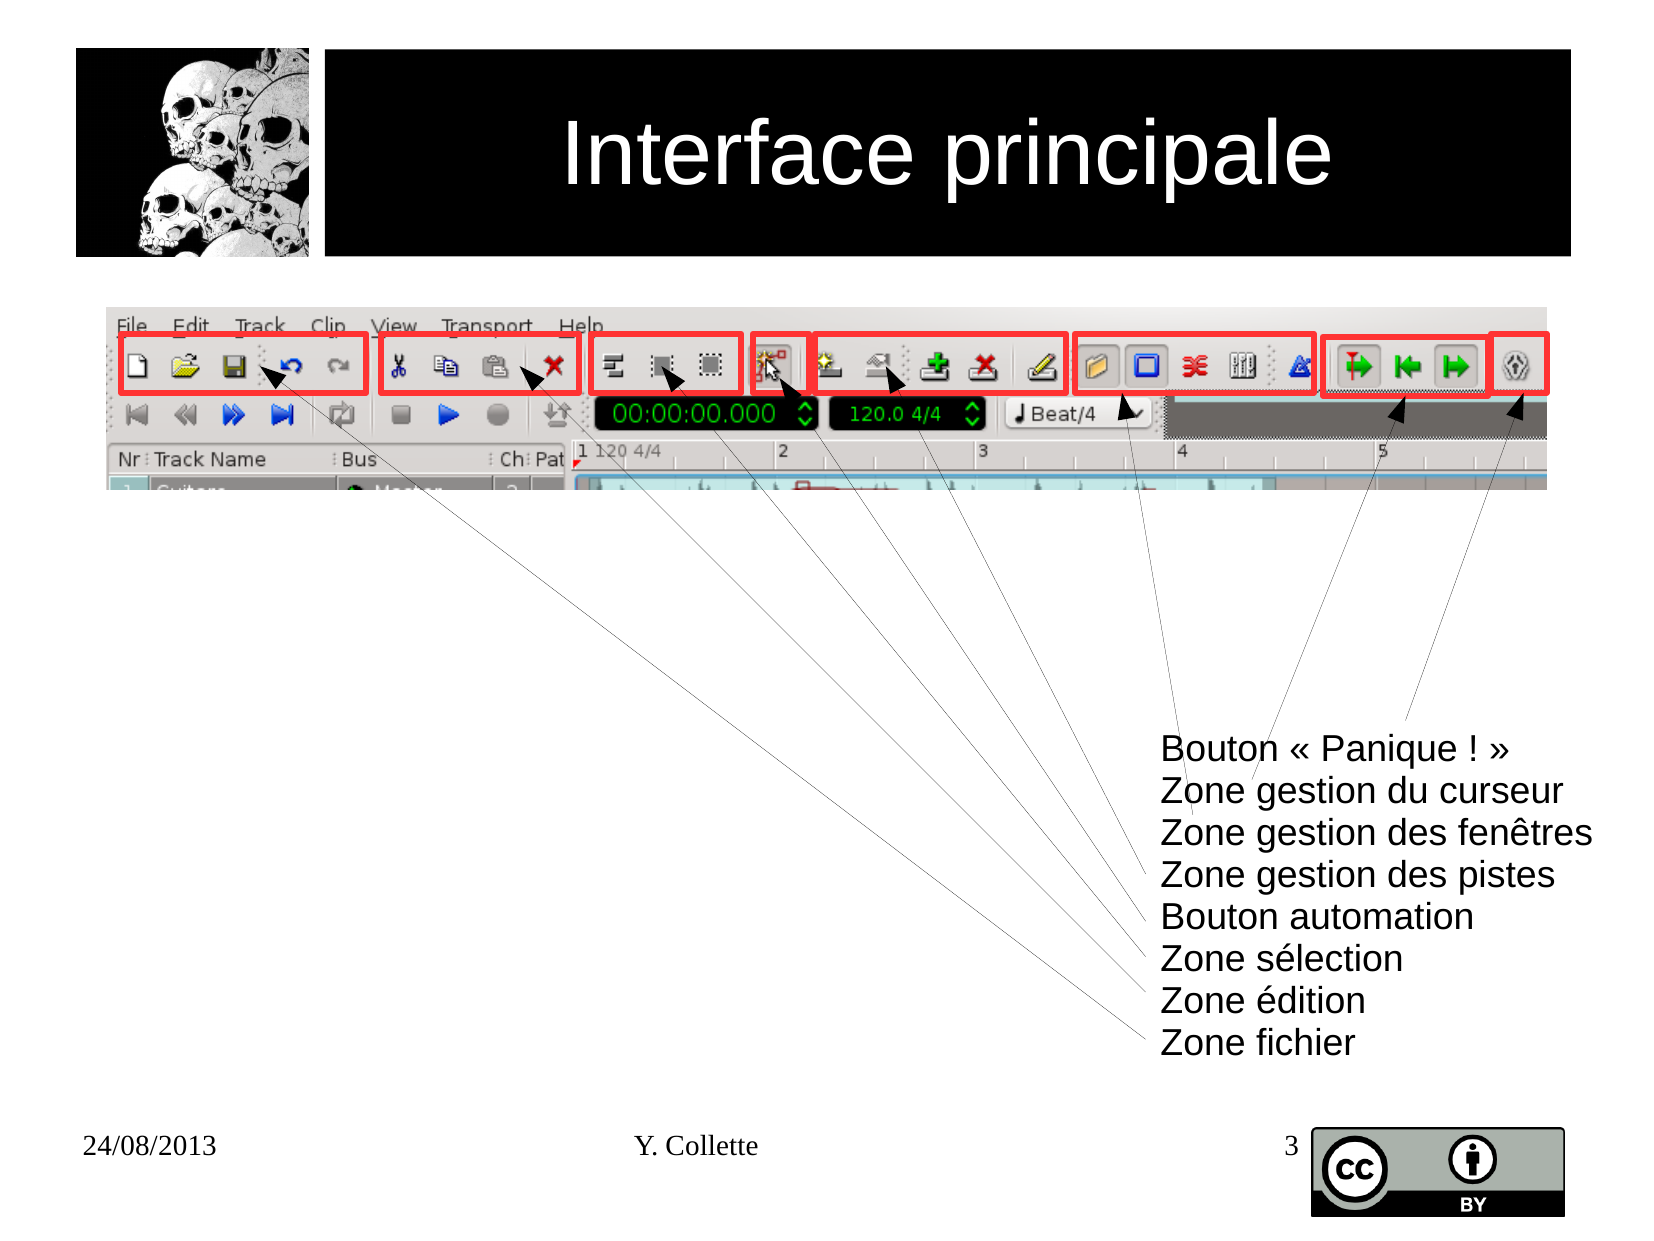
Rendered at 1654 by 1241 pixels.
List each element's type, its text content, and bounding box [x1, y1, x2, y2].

picture [124, 337, 363, 390]
picture [1369, 396, 1520, 490]
picture [1490, 396, 1547, 490]
picture [796, 396, 948, 490]
picture [76, 48, 309, 257]
picture [1311, 1127, 1565, 1217]
picture [756, 337, 806, 390]
picture [276, 384, 289, 390]
title Interface principale [324, 49, 1571, 257]
picture [594, 337, 738, 390]
picture [1326, 340, 1485, 393]
picture [1078, 337, 1311, 390]
picture [1494, 337, 1544, 390]
text_box Bouton « Panique ! » Zone gestion du curseur Zone gestion des fenêtres Zone gestion des pistes Bouton automation Zone sélection Zone édition Zone fichier [1145, 720, 1619, 1072]
picture [106, 307, 1547, 490]
picture [384, 337, 576, 390]
picture [818, 337, 1063, 390]
